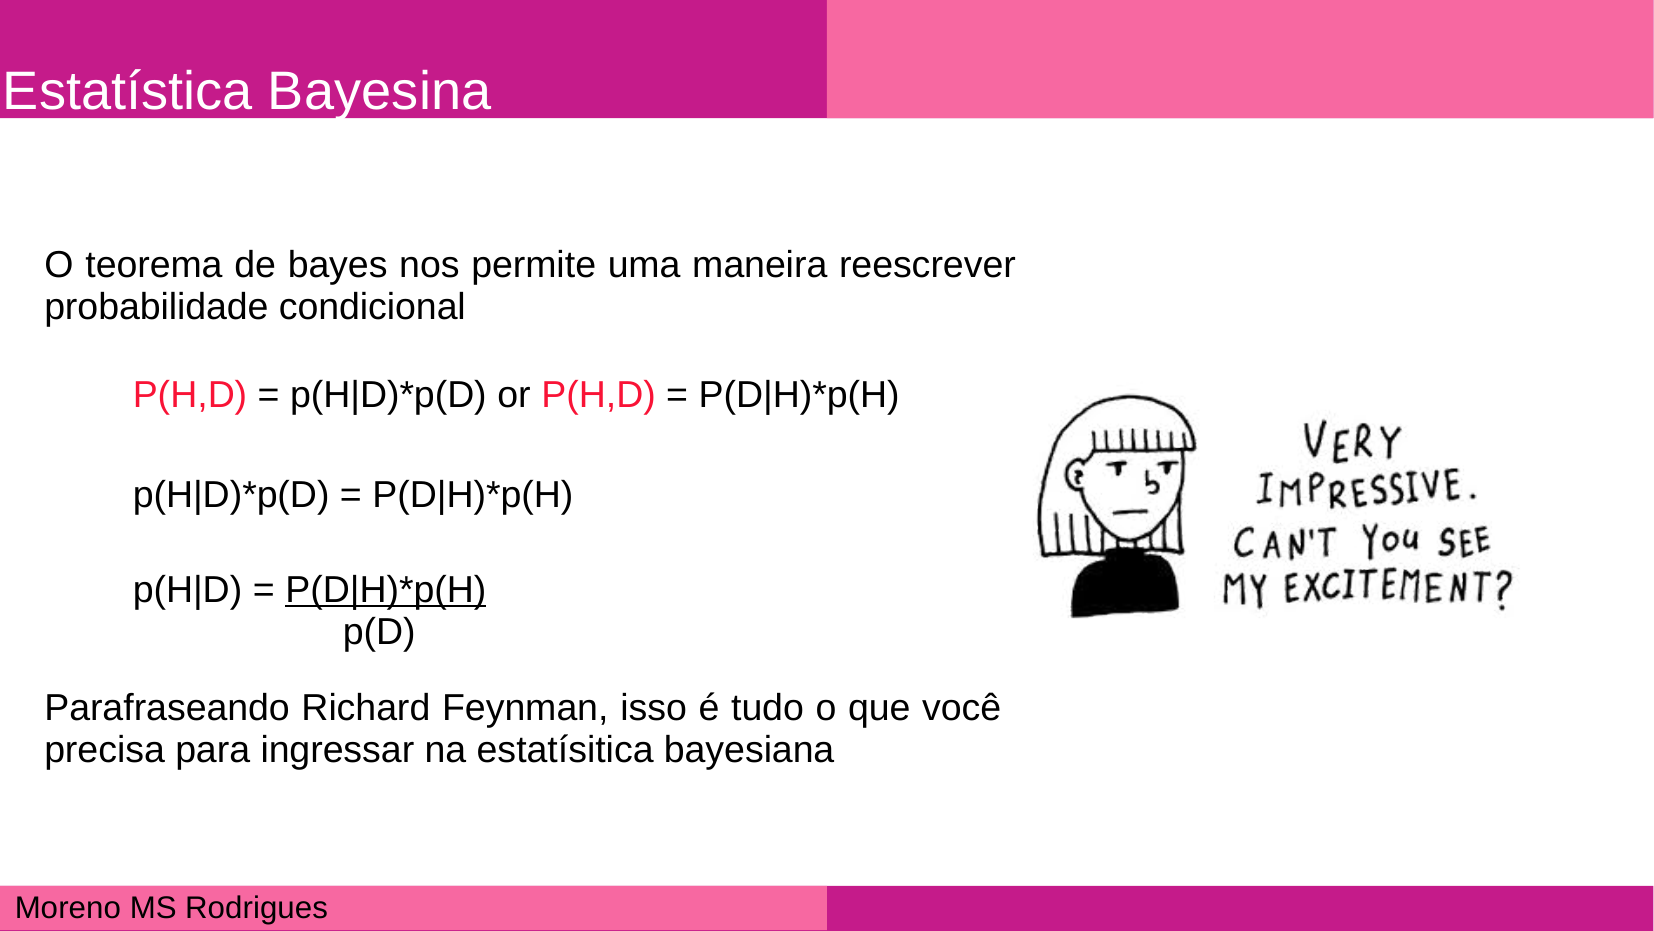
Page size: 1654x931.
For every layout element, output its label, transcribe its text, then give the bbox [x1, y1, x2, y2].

text_box Estatística Bayesina [0, 53, 591, 129]
picture [1019, 354, 1536, 650]
text_box Moreno MS Rodrigues [0, 882, 404, 931]
text_box O teorema de bayes nos permite uma maneira reescrever probabilidade condicional [29, 236, 1063, 336]
text_box Parafraseando Richard Feynman, isso é tudo o que você precisa para ingressar na estatísitica bayesiana [29, 679, 1063, 820]
text_box P(H,D) = p(H|D)*p(D) or P(H,D) = P(D|H)*p(H) [118, 366, 1019, 426]
text_box [404, 885, 1654, 931]
text_box p(H|D)*p(D) = P(D|H)*p(H) [118, 466, 1019, 526]
text_box p(H|D) = P(D|H)*p(H) p(D) [118, 561, 1034, 660]
text_box [0, 0, 1654, 119]
